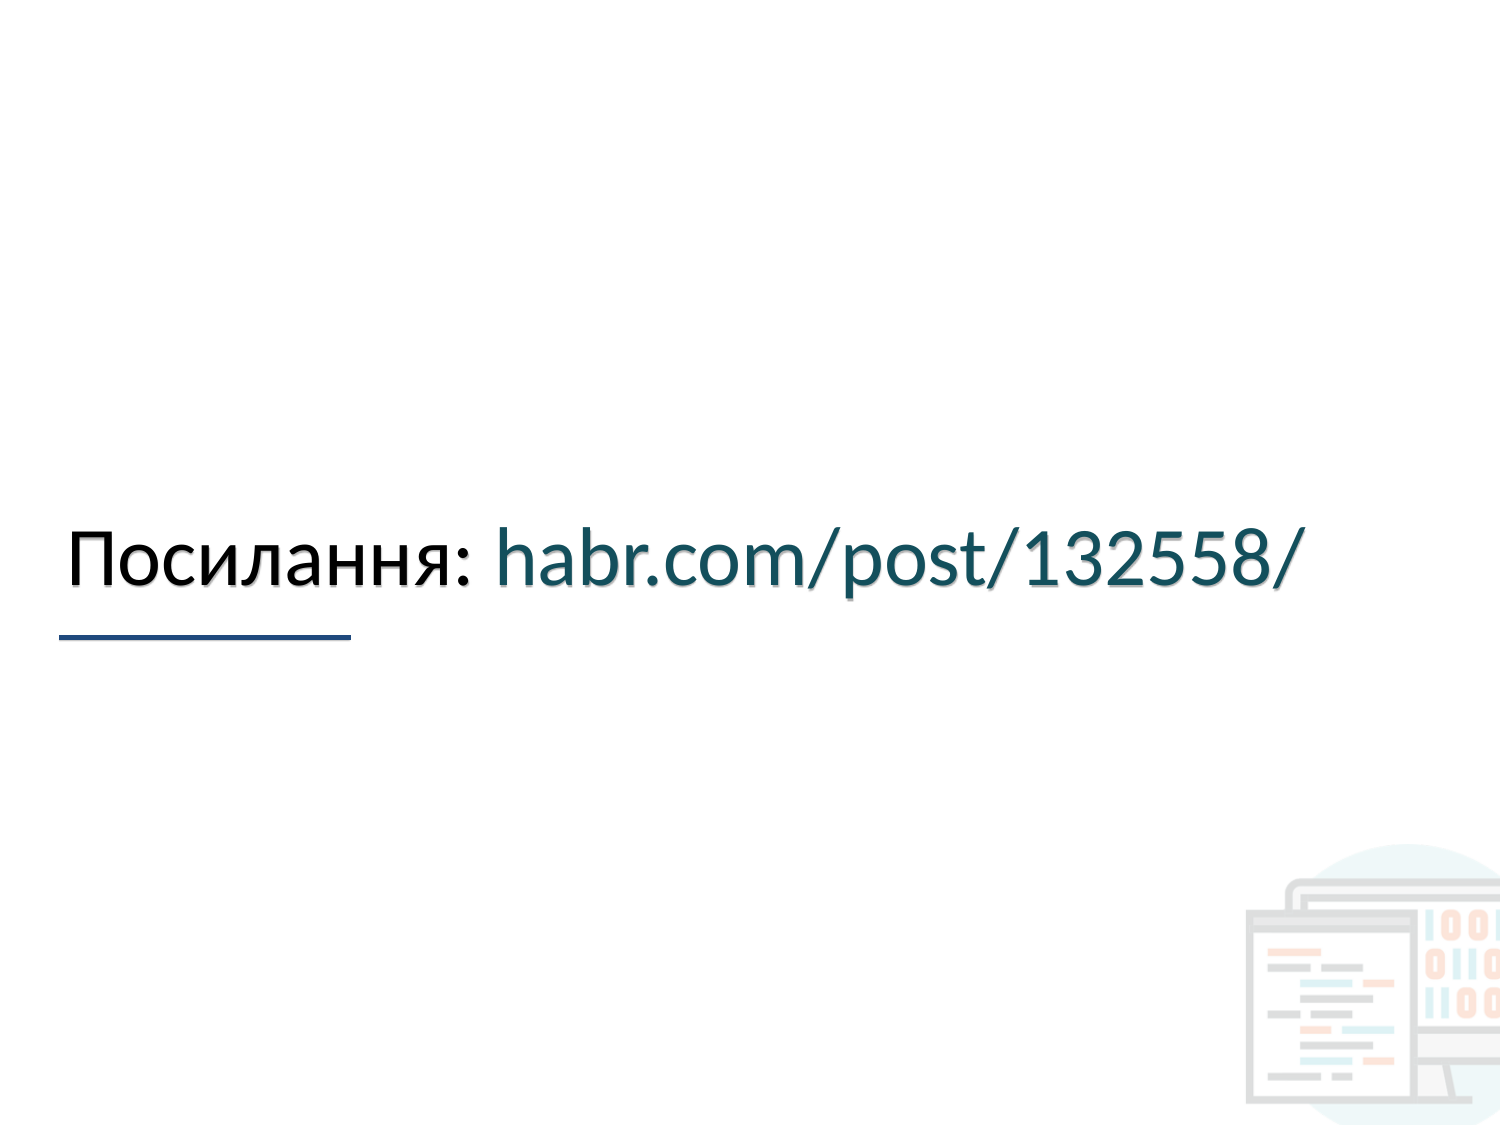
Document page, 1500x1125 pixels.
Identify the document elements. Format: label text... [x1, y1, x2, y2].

title Посилання: habr.com/post/132558/ [51, 487, 1449, 613]
picture [1199, 844, 1500, 1125]
